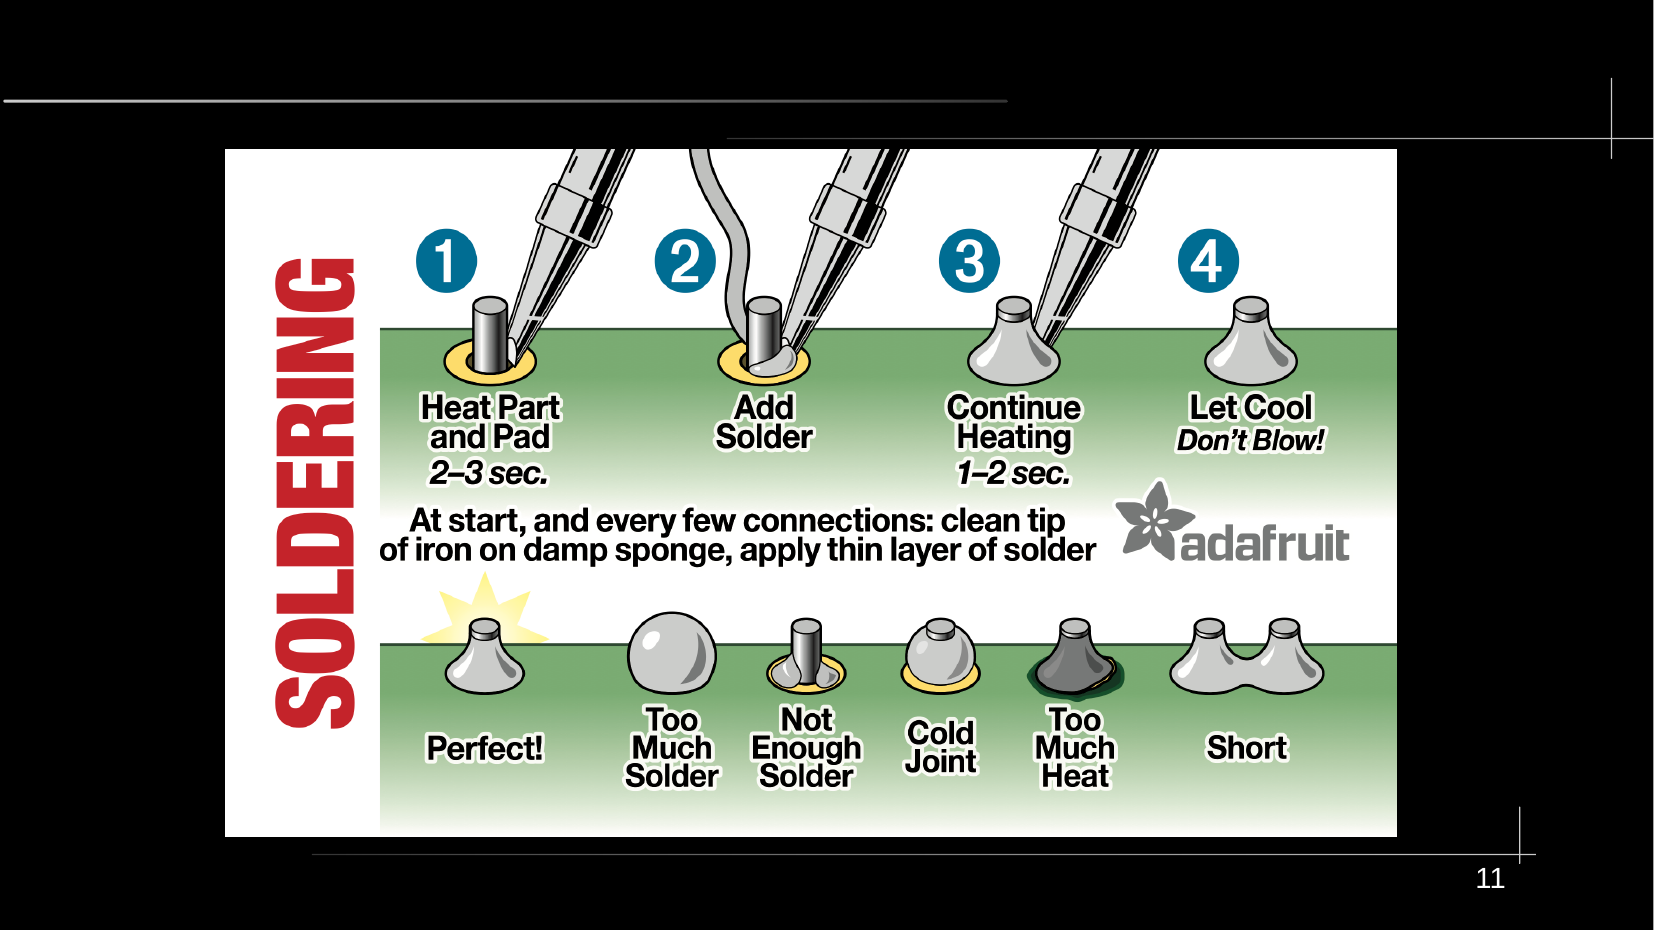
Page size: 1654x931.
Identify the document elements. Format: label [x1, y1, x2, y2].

picture [225, 149, 1397, 837]
